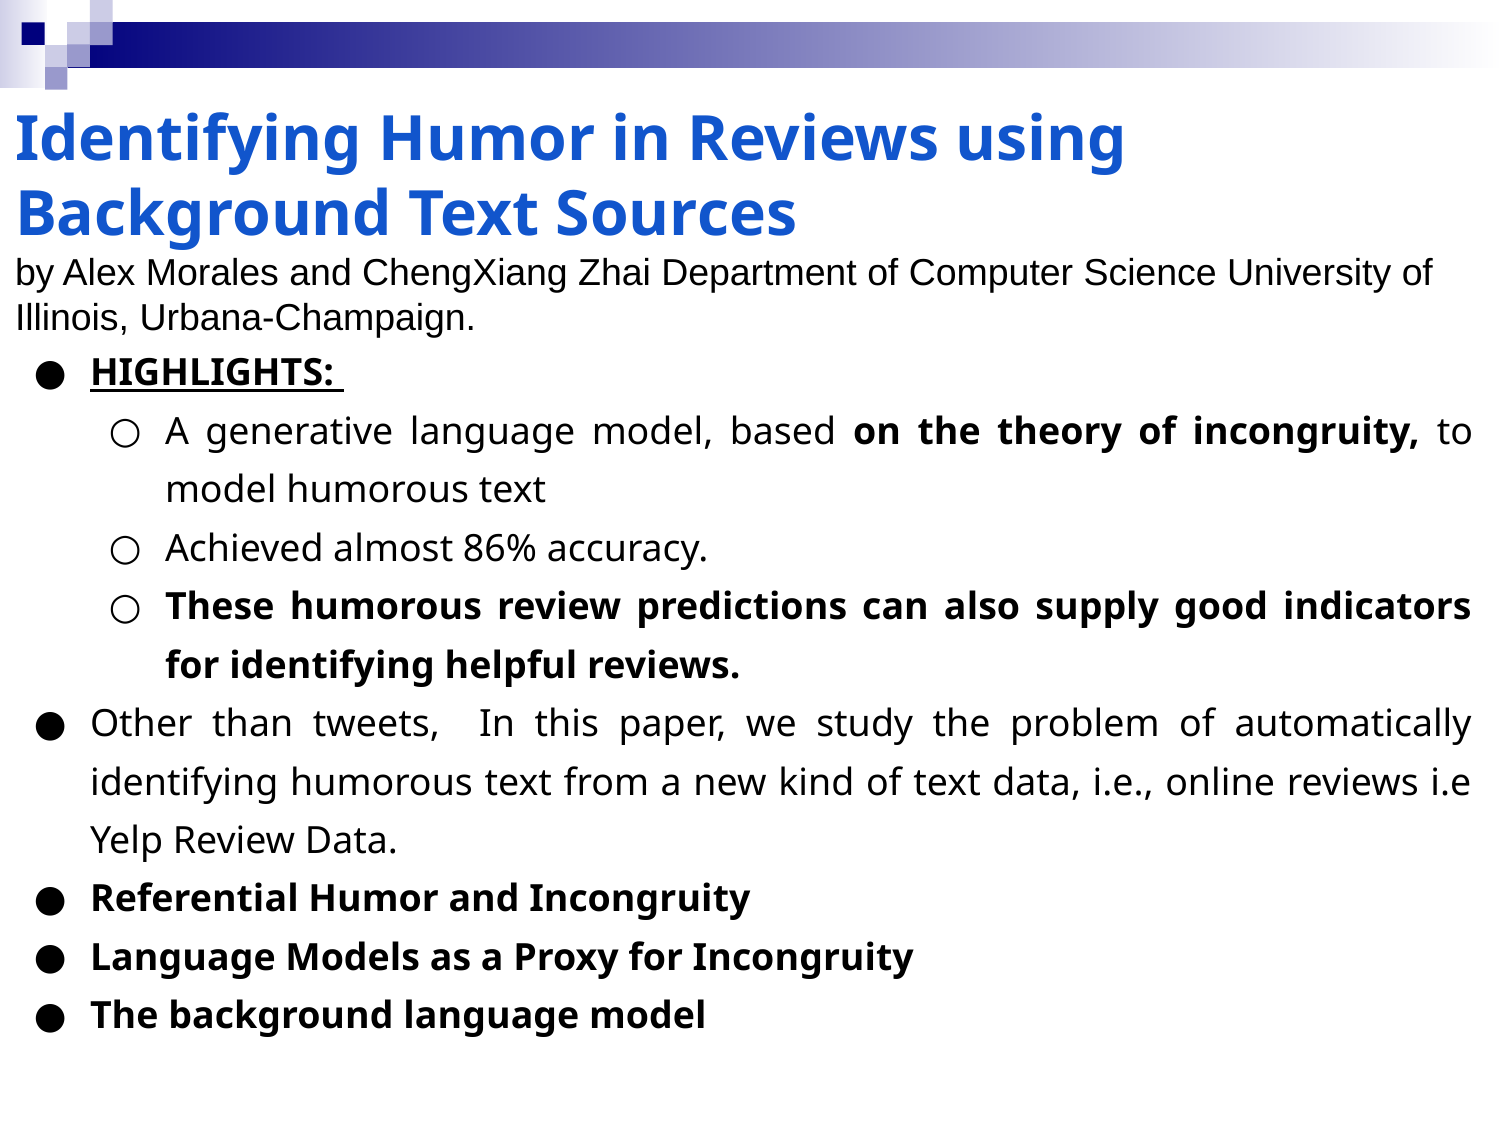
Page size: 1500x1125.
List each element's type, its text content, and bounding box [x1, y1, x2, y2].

text_box HIGHLIGHTS: A generative language model, based on the theory of incongruity, to model humorous text Achieved almost 86% accuracy. These humorous review predictions can also supply good indicators for identifying helpful reviews. Other than tweets, In this paper, we study the problem of automatically identifying humorous text from a new kind of text data, i.e., online reviews i.e Yelp Review Data. Referential Humor and Incongruity Language Models as a Proxy for Incongruity The background language model [0, 319, 1488, 1115]
text_box Identifying Humor in Reviews using Background Text Sources by Alex Morales and ChengXiang Zhai Department of Computer Science University of Illinois, Urbana-Champaign. [0, 60, 1475, 319]
